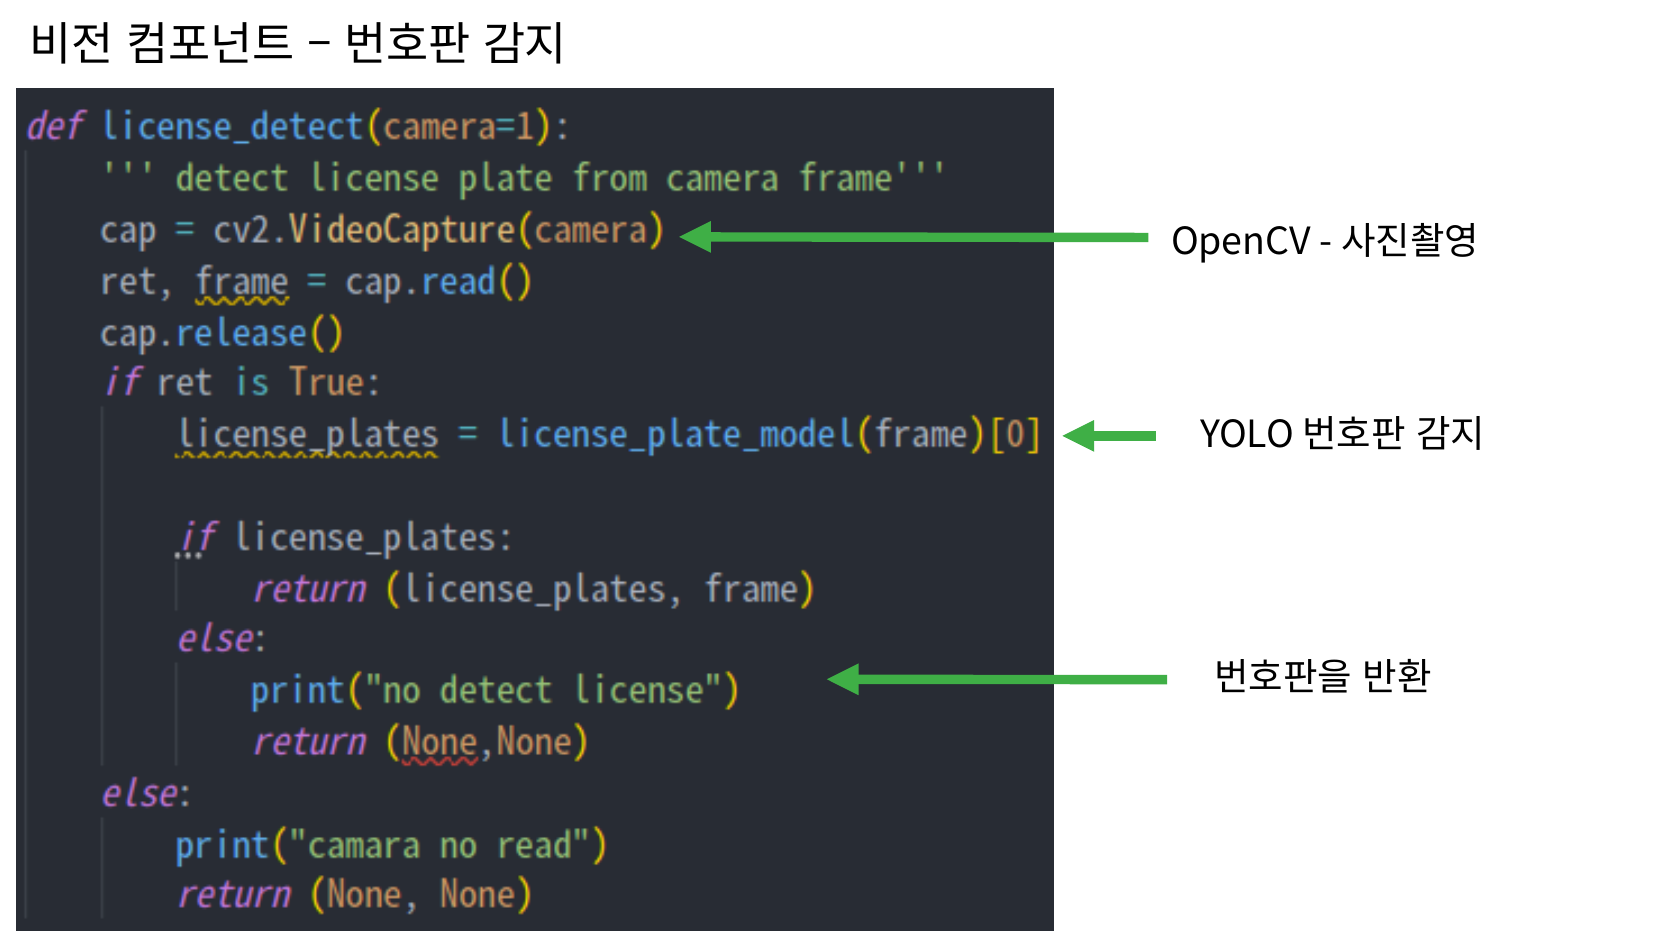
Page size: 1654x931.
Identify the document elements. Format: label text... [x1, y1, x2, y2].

picture [16, 88, 1054, 931]
text_box OpenCV - 사진촬영 [1156, 203, 1551, 291]
text_box 번호판을 반환 [1199, 639, 1447, 709]
title 비전 컴포넌트 – 번호판 감지 [29, 0, 621, 82]
text_box YOLO 번호판 감지 [1185, 396, 1535, 484]
